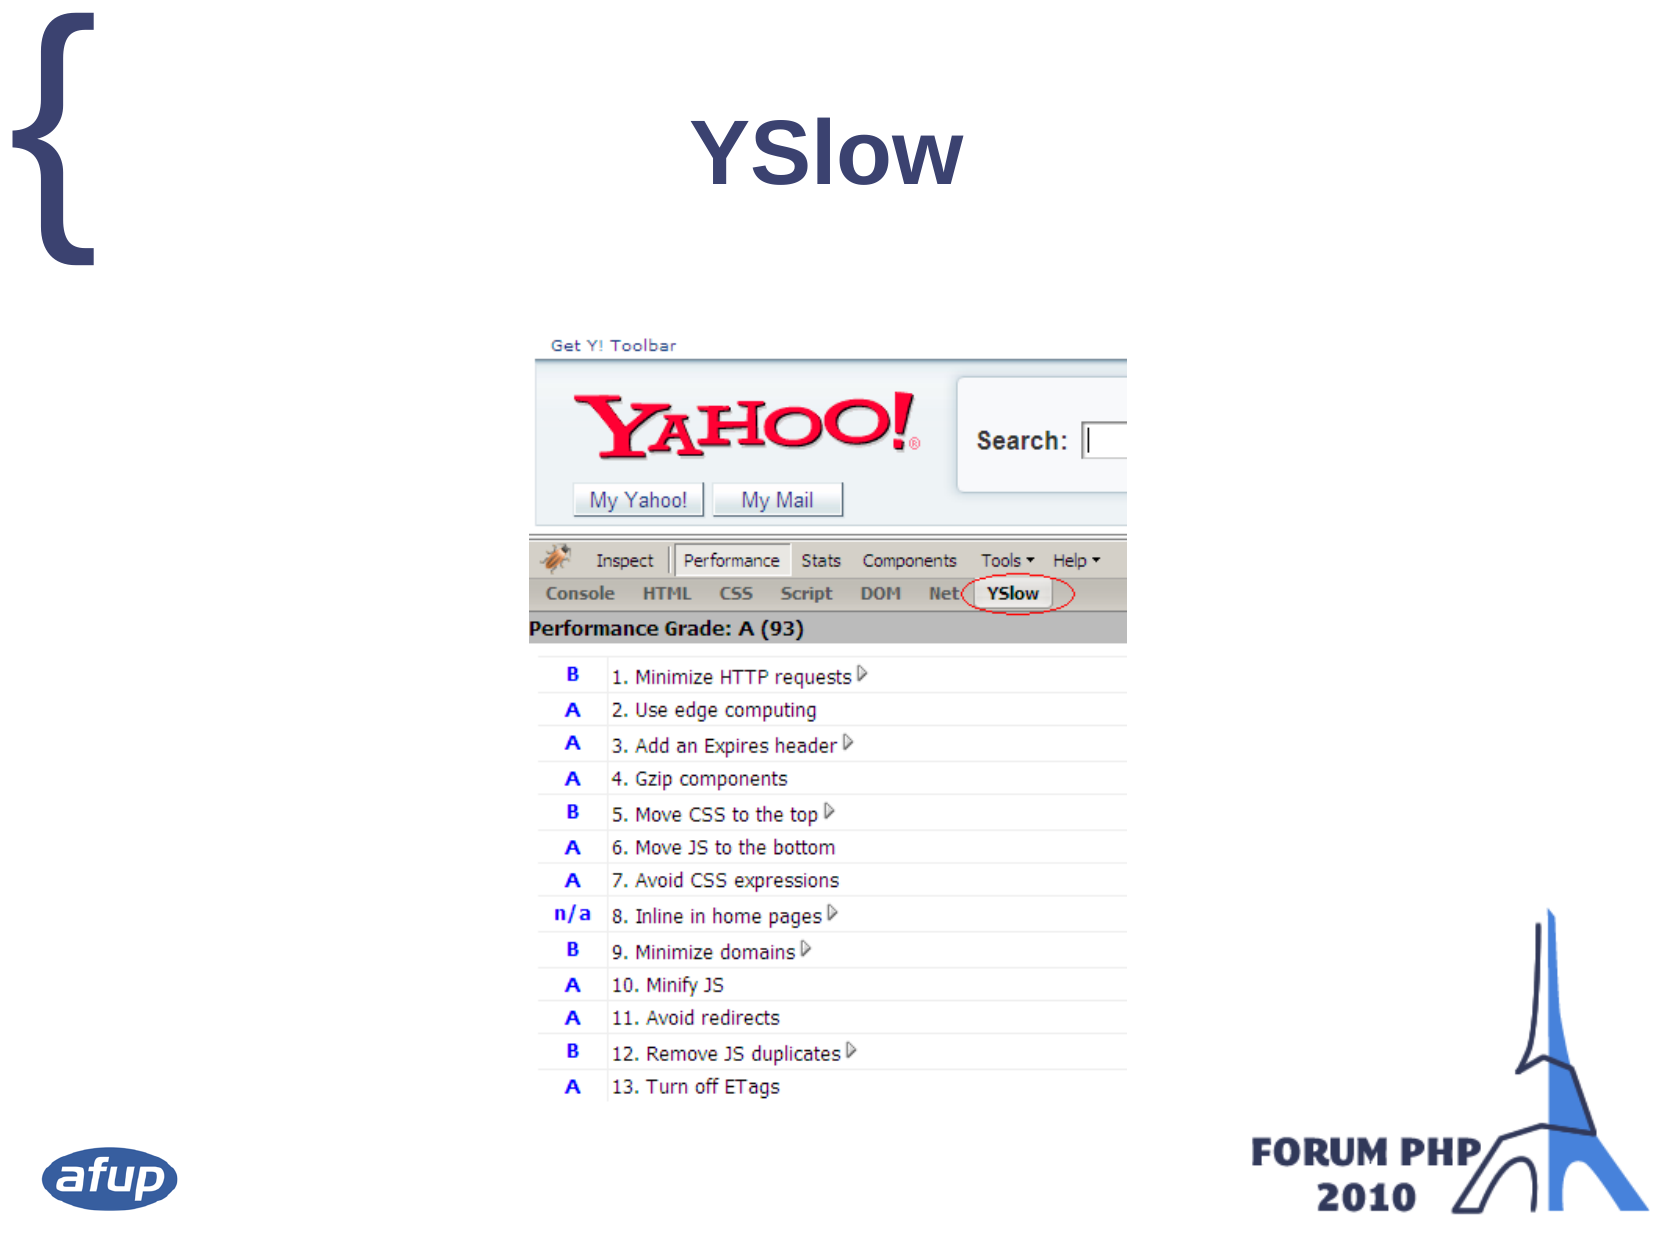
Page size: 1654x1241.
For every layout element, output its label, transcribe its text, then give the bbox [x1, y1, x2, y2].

picture [1240, 872, 1650, 1241]
title YSlow [82, 56, 1571, 250]
picture [529, 331, 1127, 1122]
picture [41, 1146, 178, 1211]
